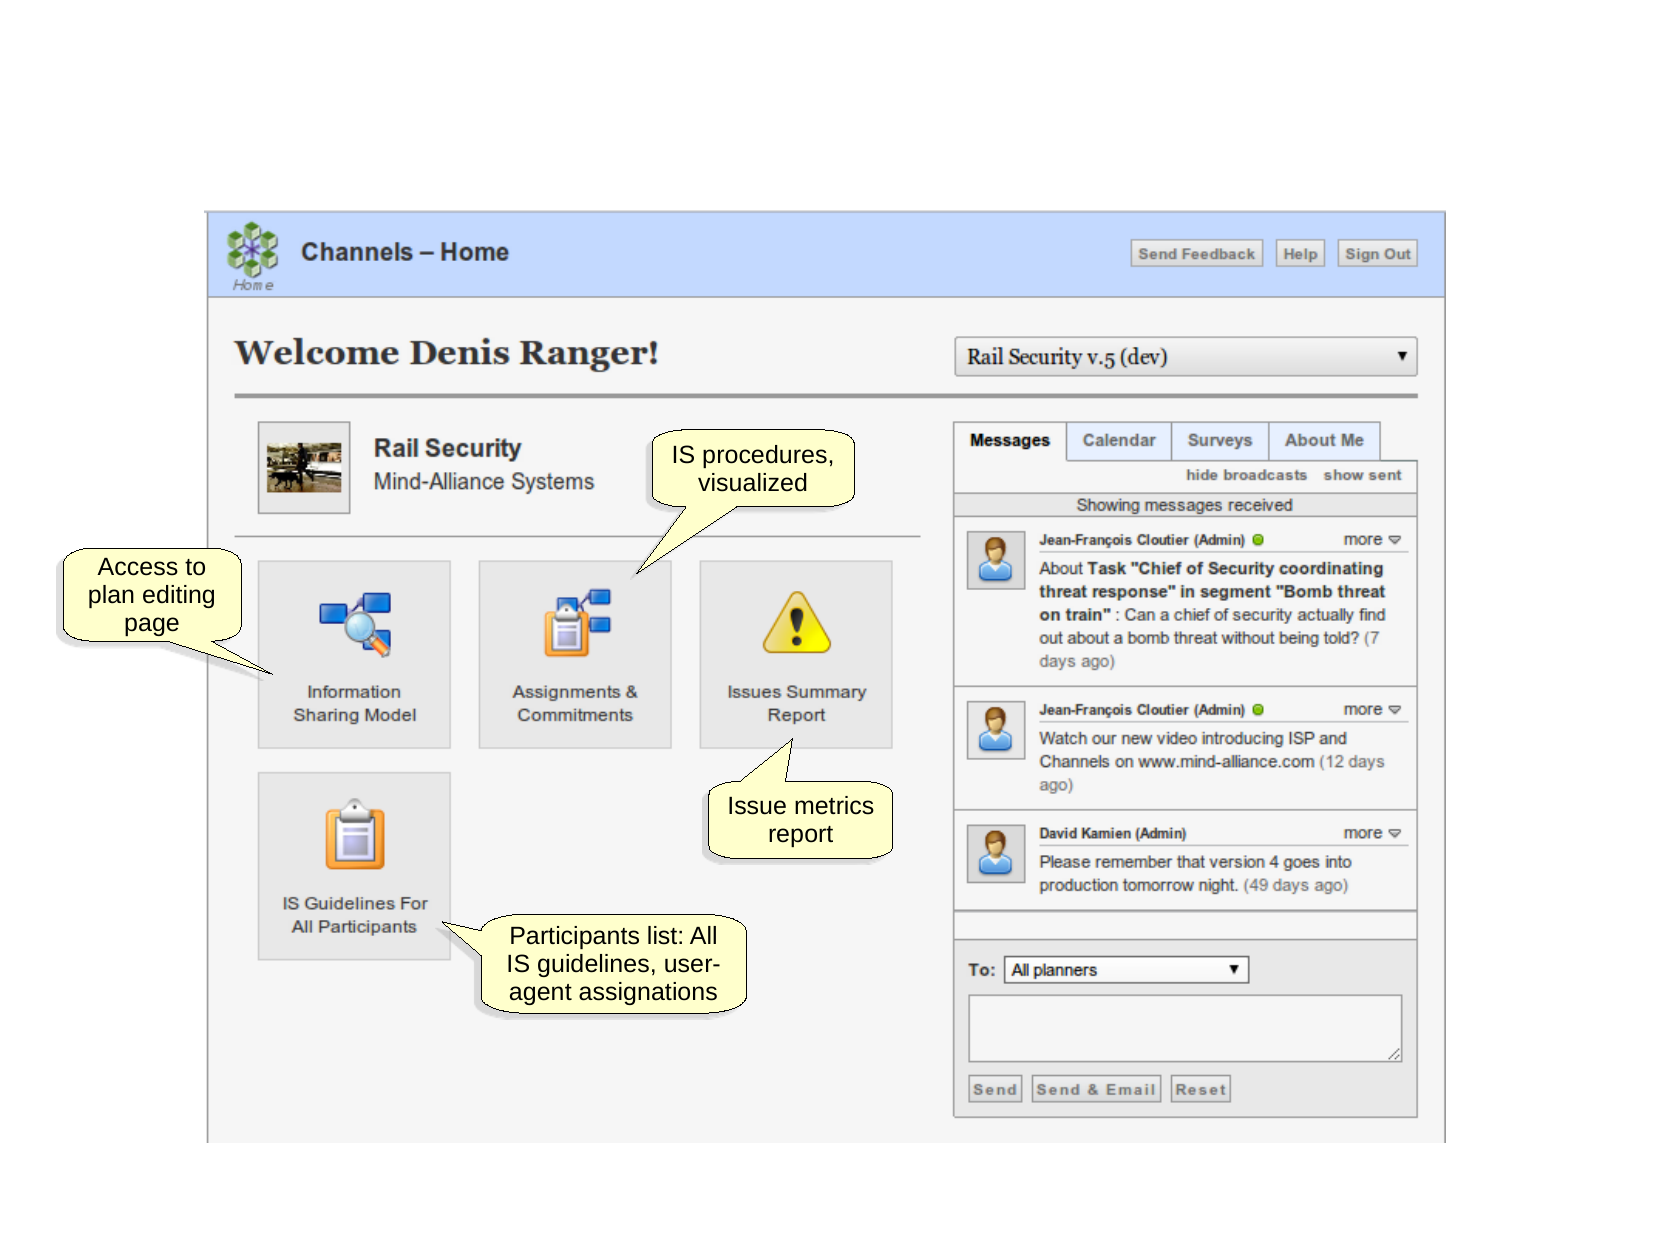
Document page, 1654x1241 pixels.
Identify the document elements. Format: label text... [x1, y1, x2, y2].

text_box Access to plan editing page [63, 548, 273, 675]
text_box Participants list: All IS guidelines, user-agent assignations [442, 914, 747, 1014]
text_box IS procedures, visualized [636, 429, 855, 574]
text_box Issue metrics report [708, 738, 893, 859]
picture [204, 210, 1446, 1143]
